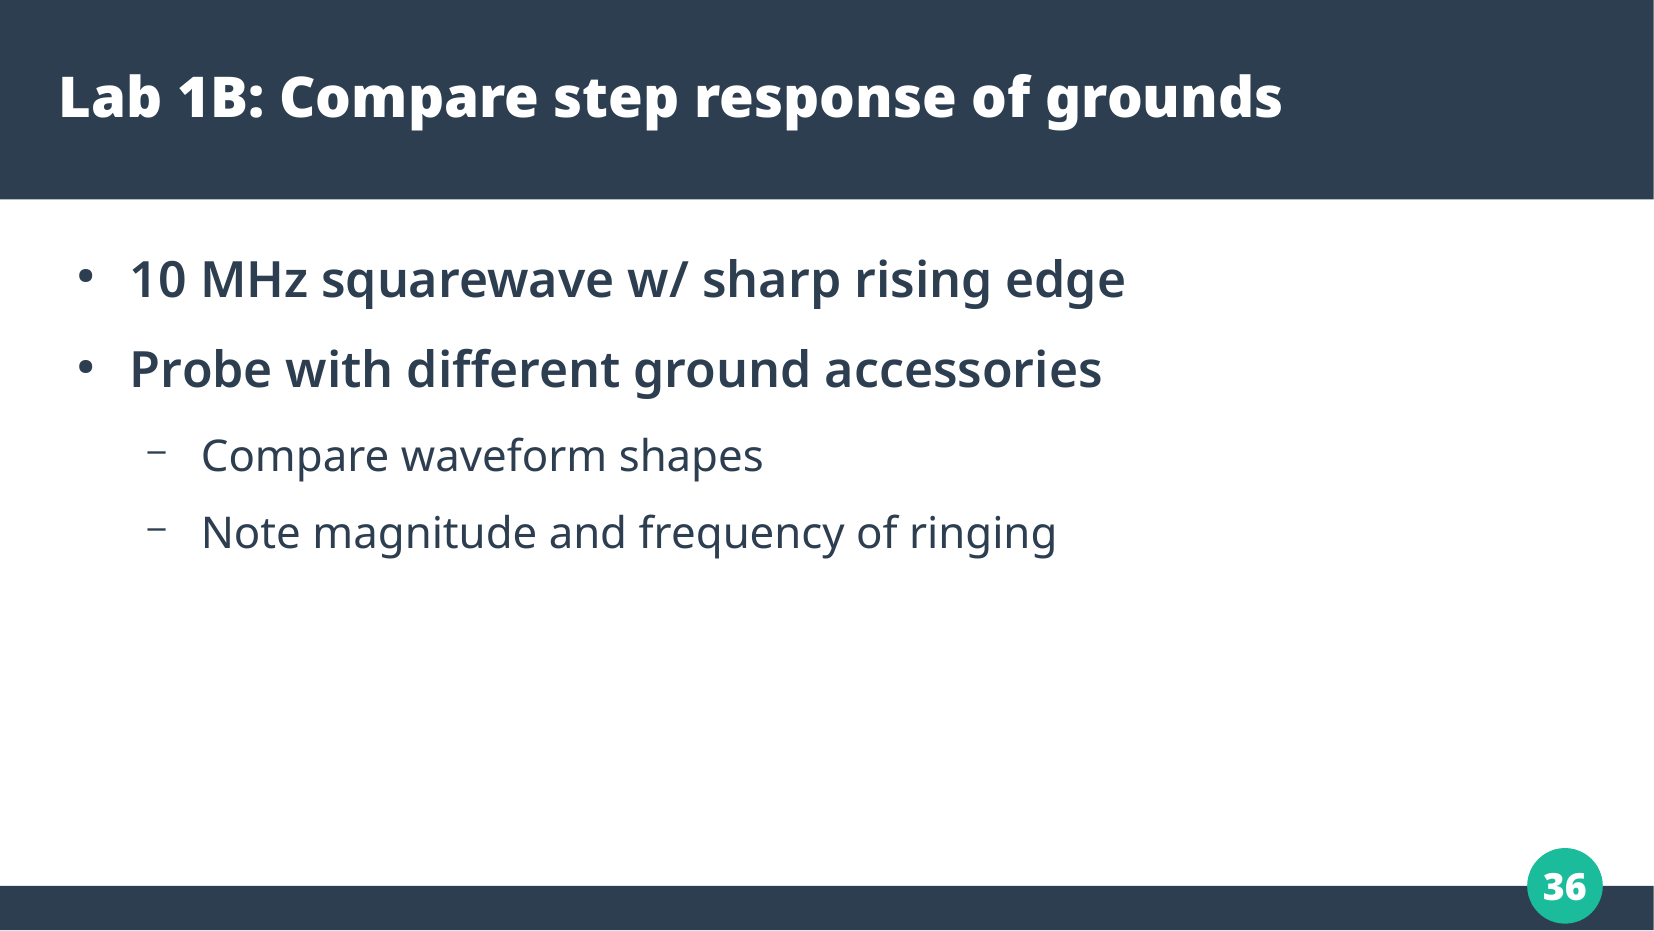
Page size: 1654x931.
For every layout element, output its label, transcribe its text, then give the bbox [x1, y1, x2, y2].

title Lab 1B: Compare step response of grounds [59, 37, 1595, 155]
list 10 MHz squarewave w/ sharp rising edge Probe with different ground accessories Compare waveform shapes Note magnitude and frequency of ringing [59, 243, 1595, 864]
